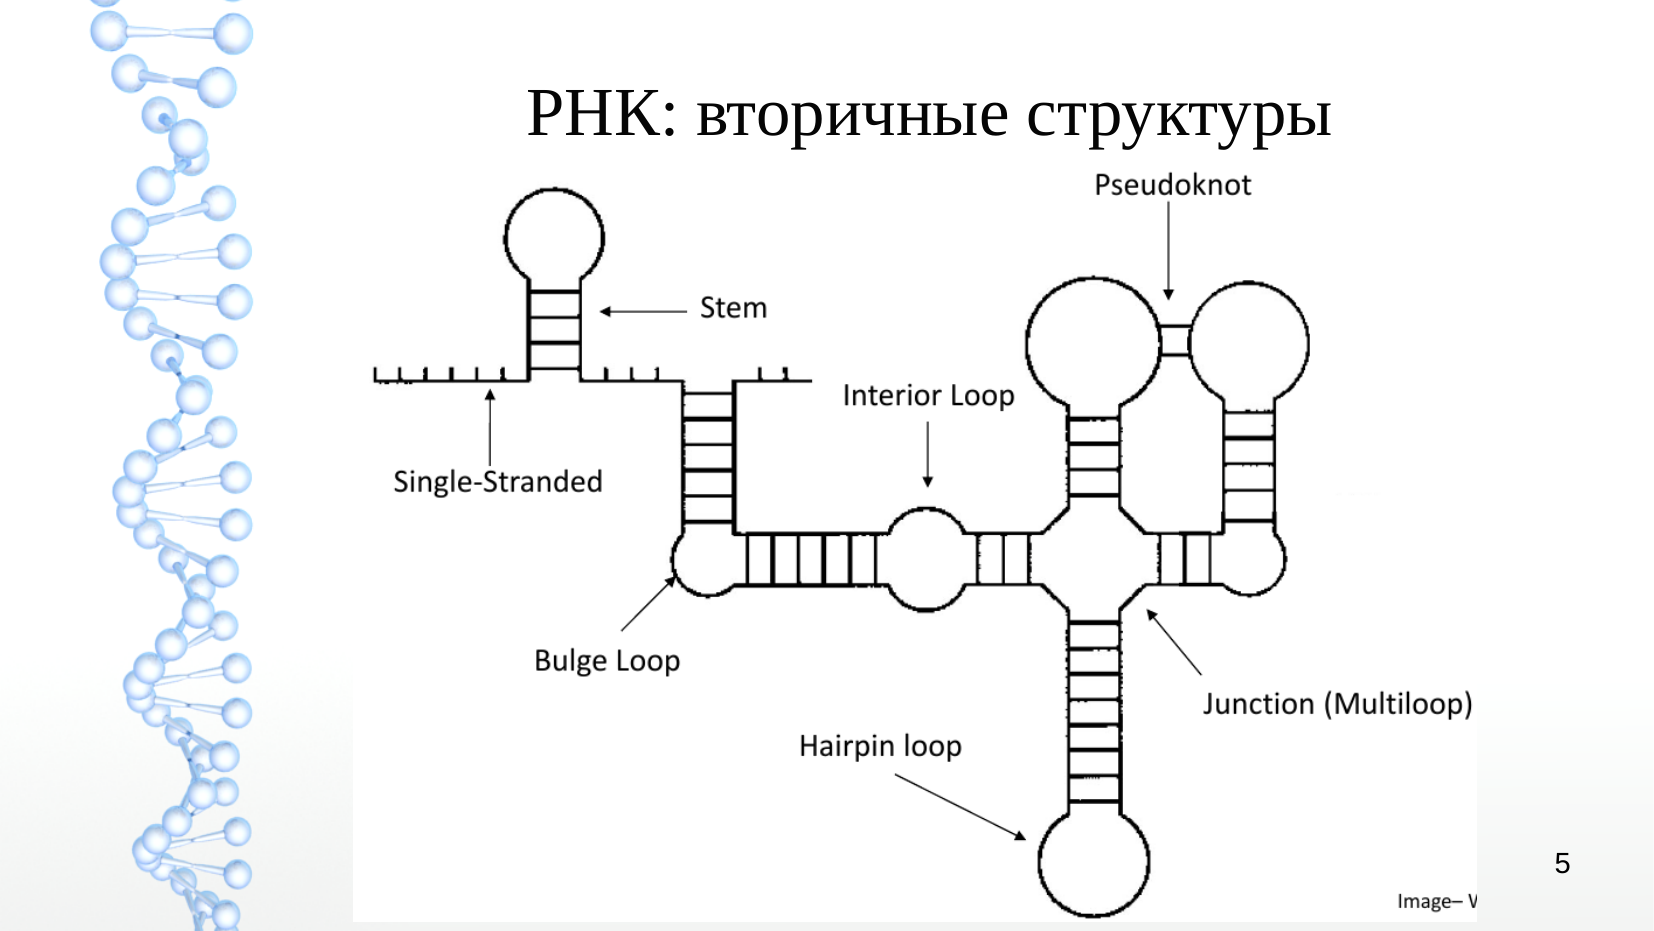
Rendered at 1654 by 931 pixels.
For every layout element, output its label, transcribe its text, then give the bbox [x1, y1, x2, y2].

title РНК: вторичные структуры [265, 35, 1595, 189]
picture [0, 0, 1654, 931]
